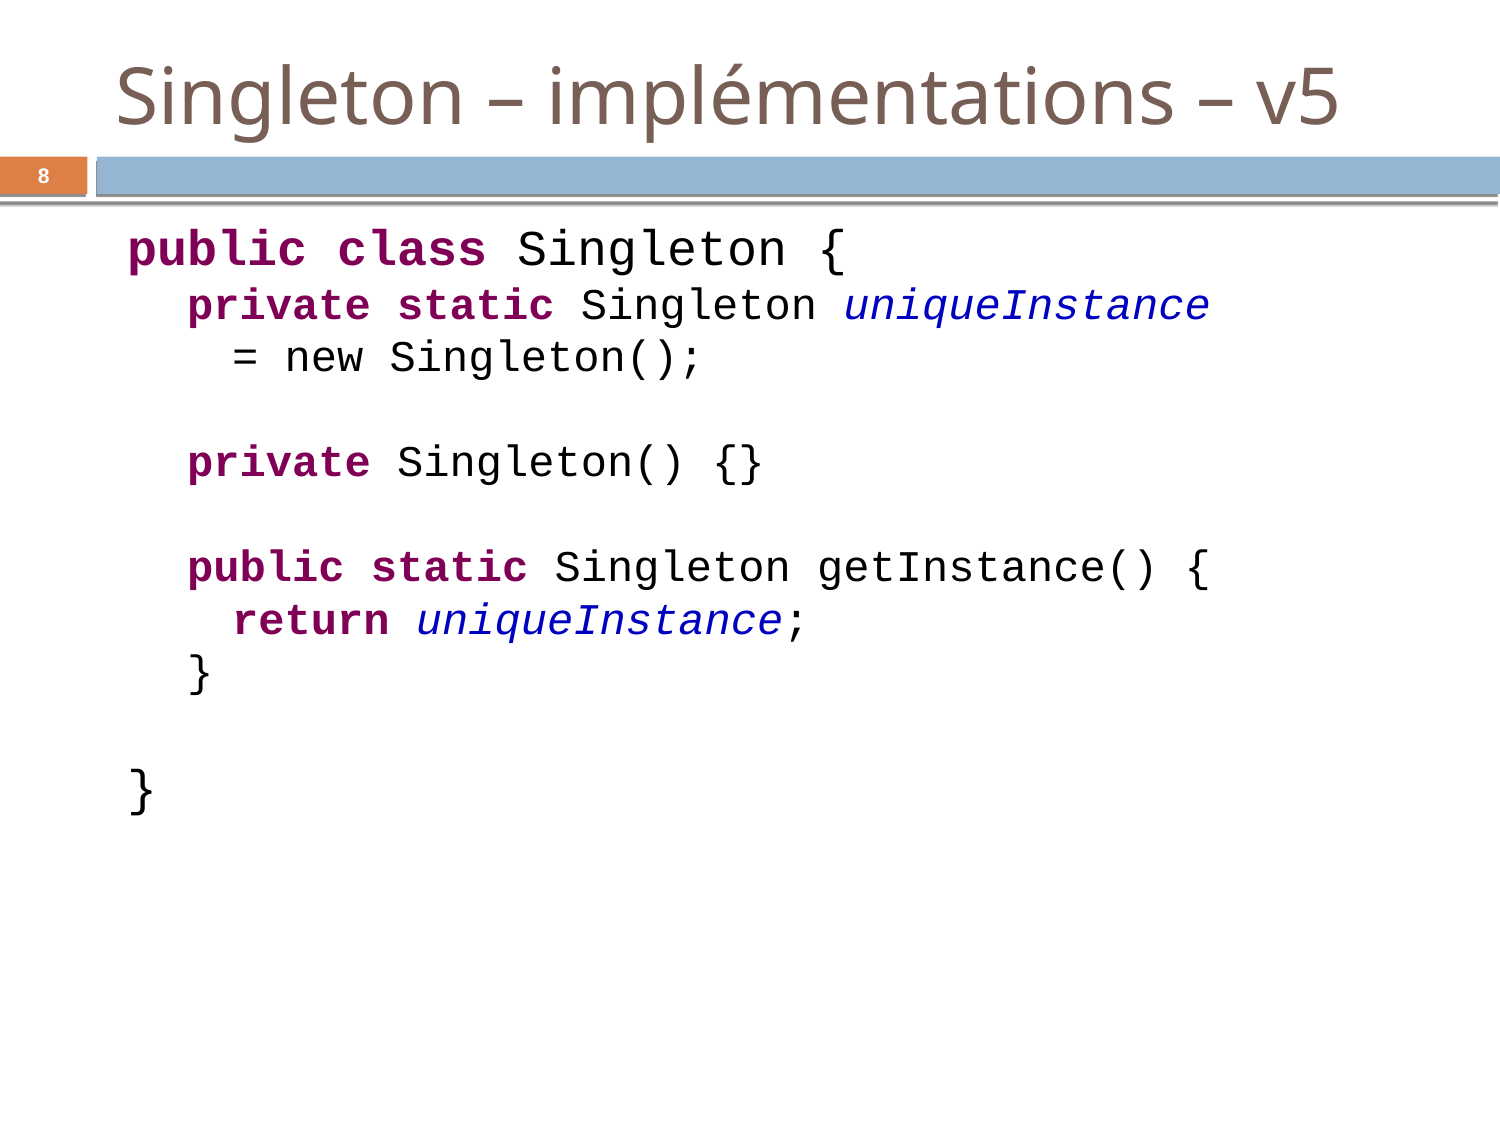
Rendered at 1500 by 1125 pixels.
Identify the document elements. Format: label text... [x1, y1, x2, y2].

slide_number <numéro> [0, 155, 88, 196]
list public class Singleton { private static Singleton uniqueInstance = new Singleton(); private Singleton() {} public static Singleton getInstance() { return uniqueInstance; } } [112, 208, 1500, 1012]
title Singleton – implémentations – v5 [100, 37, 1438, 149]
